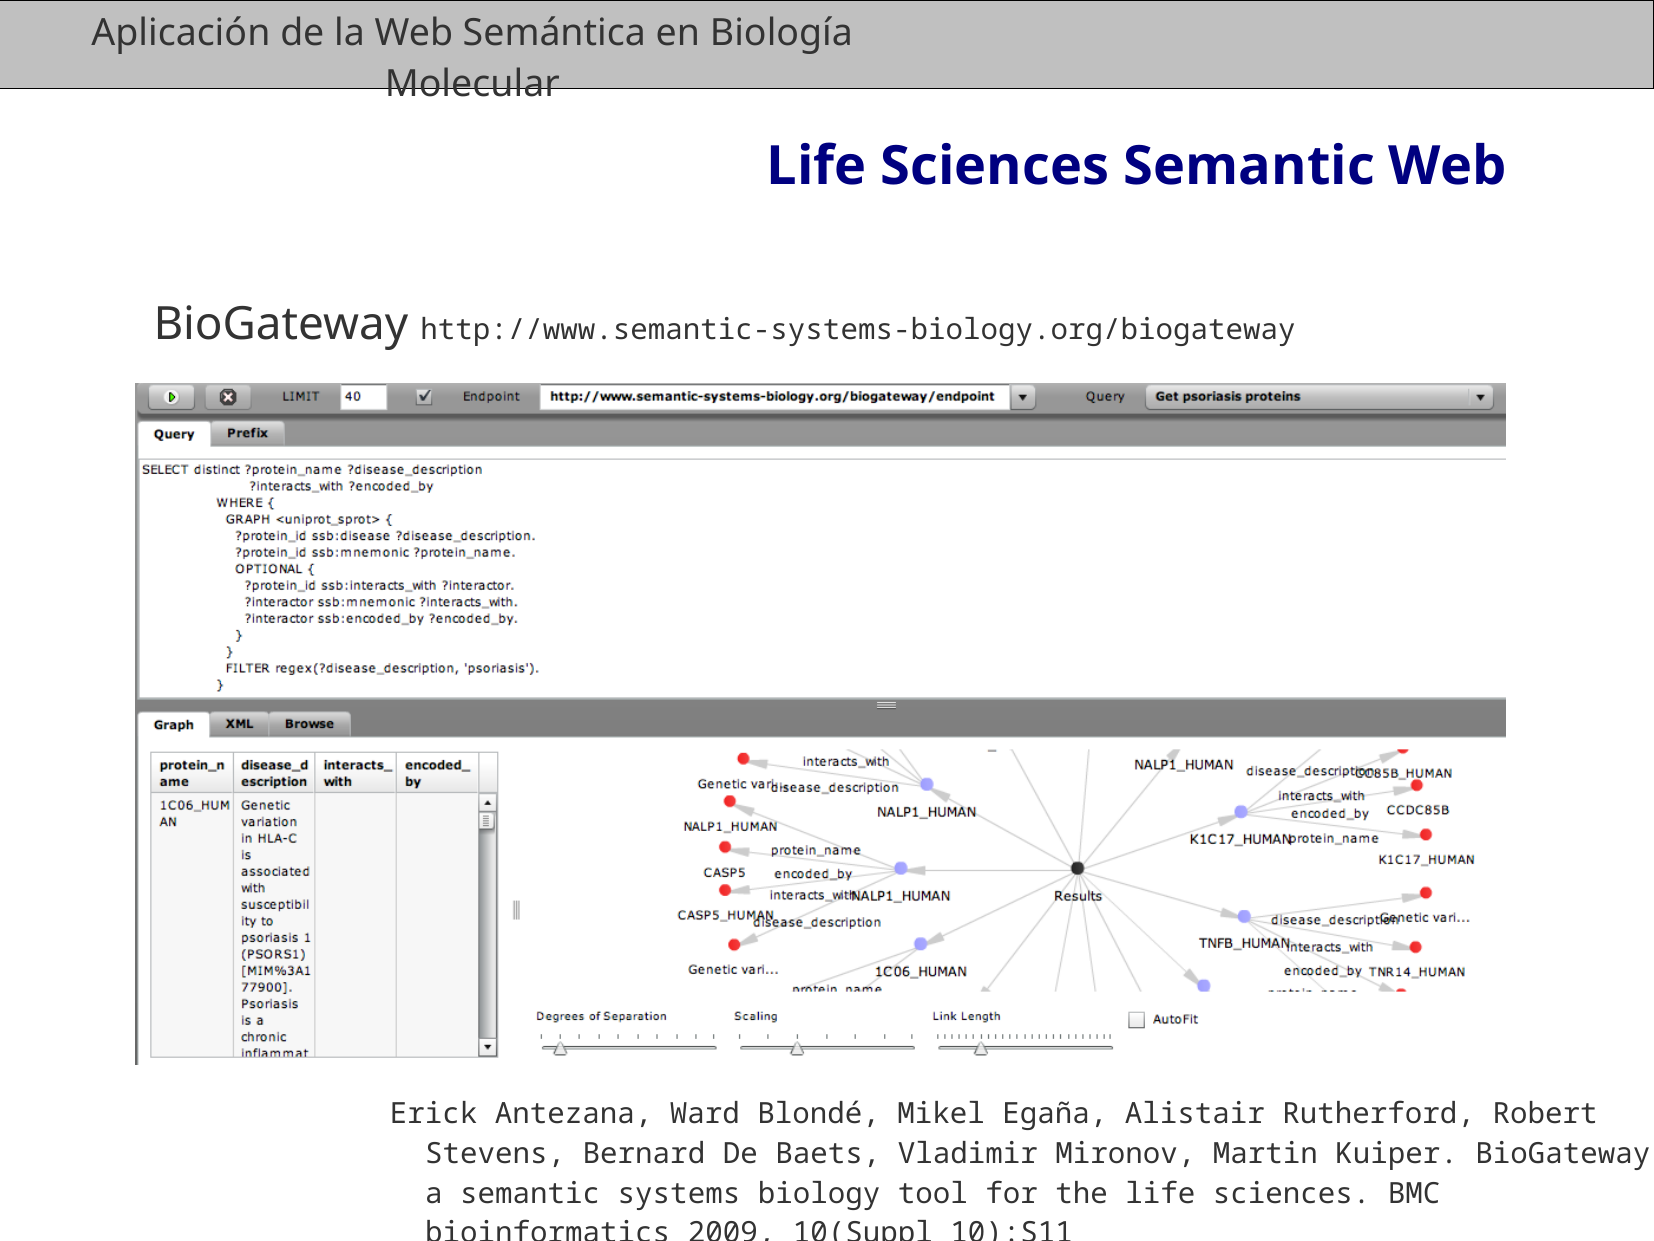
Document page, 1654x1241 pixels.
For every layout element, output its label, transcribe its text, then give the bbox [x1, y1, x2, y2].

list BioGateway http://www.semantic-systems-biology.org/biogateway [82, 290, 1571, 1092]
text_box Erick Antezana, Ward Blondé, Mikel Egaña, Alistair Rutherford, Robert Stevens, Bernard De Baets, Vladimir Mironov, Martin Kuiper. BioGateway: a semantic systems biology tool for the life sciences. BMC bioinformatics 2009, 10(Suppl 10):S11 [0, 1092, 1654, 1225]
text_box [0, 0, 1654, 89]
picture [135, 383, 1506, 1065]
text_box Aplicación de la Web Semántica en Biología Molecular [0, 23, 945, 89]
text_box Life Sciences Semantic Web [620, 125, 1654, 202]
